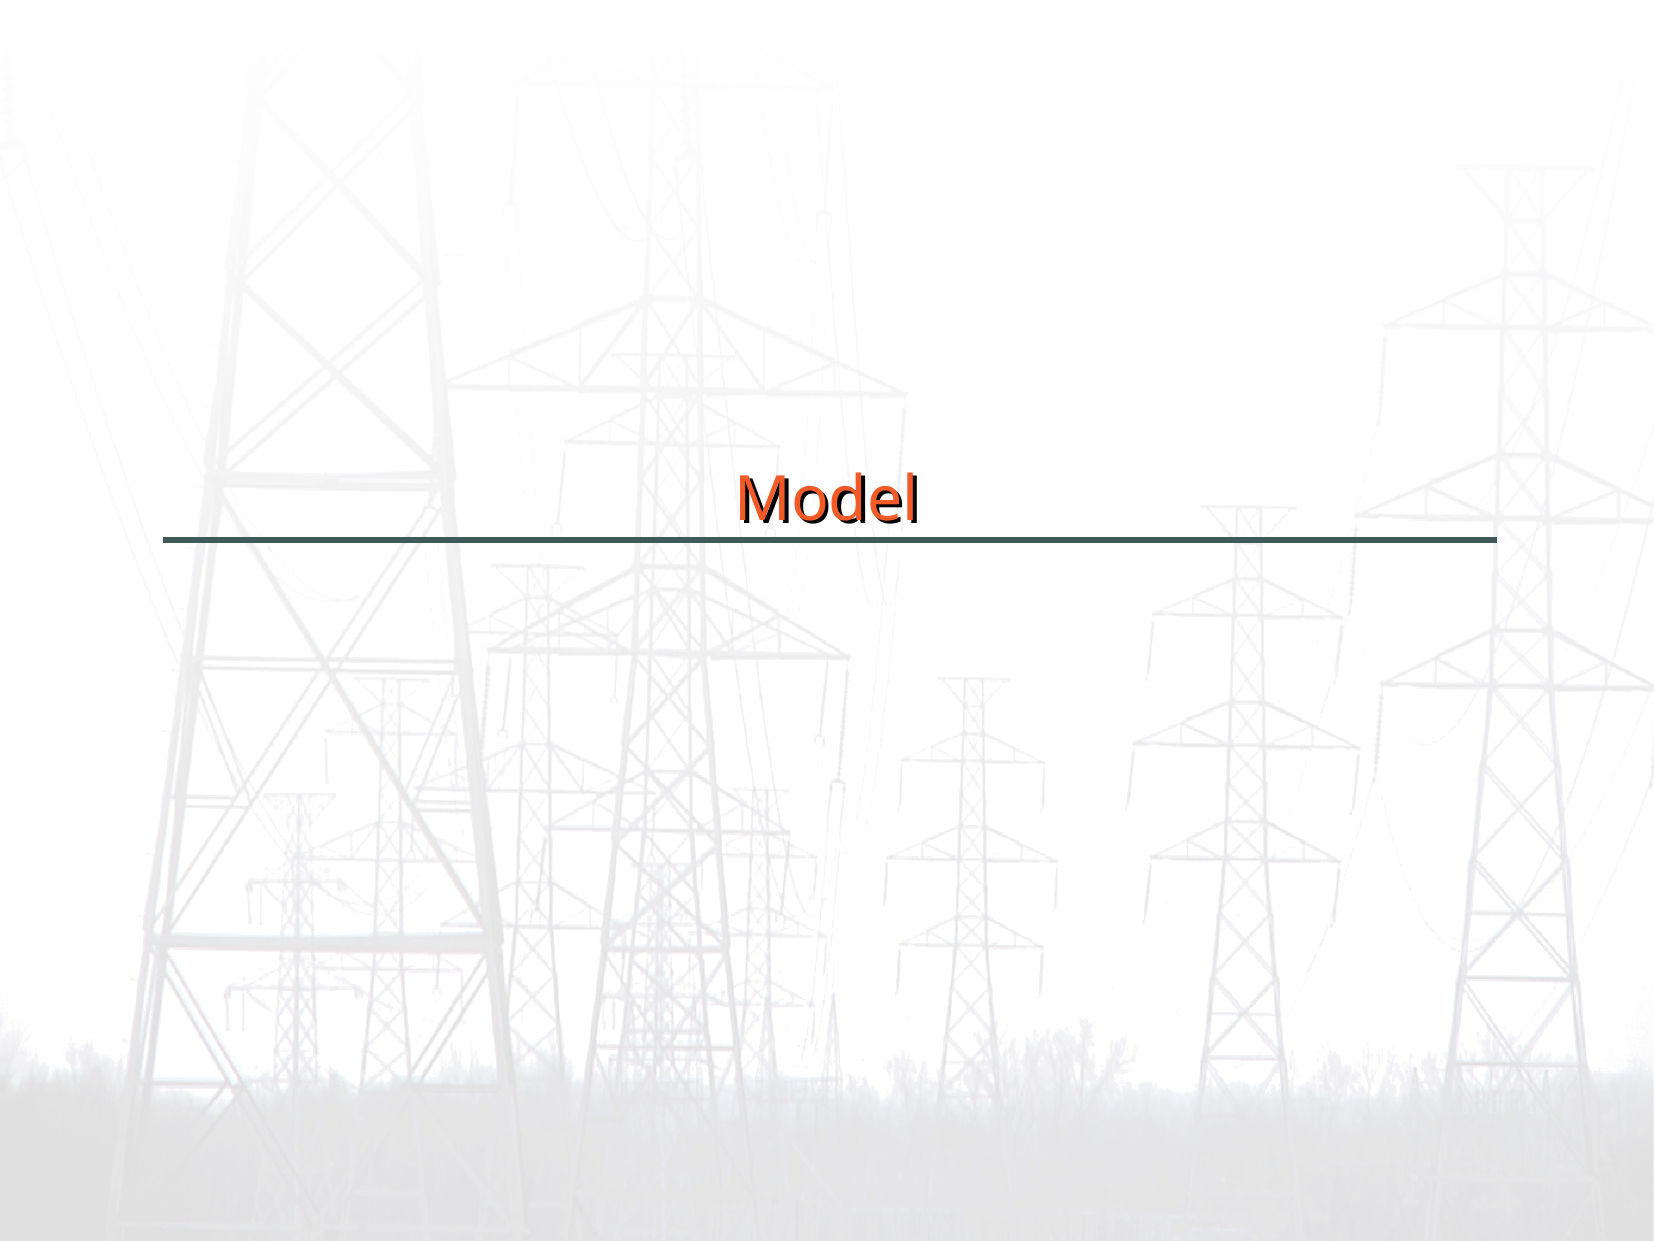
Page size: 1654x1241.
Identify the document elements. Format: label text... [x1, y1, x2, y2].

picture [0, 0, 1654, 1241]
subtitle Model [65, 77, 1589, 1100]
